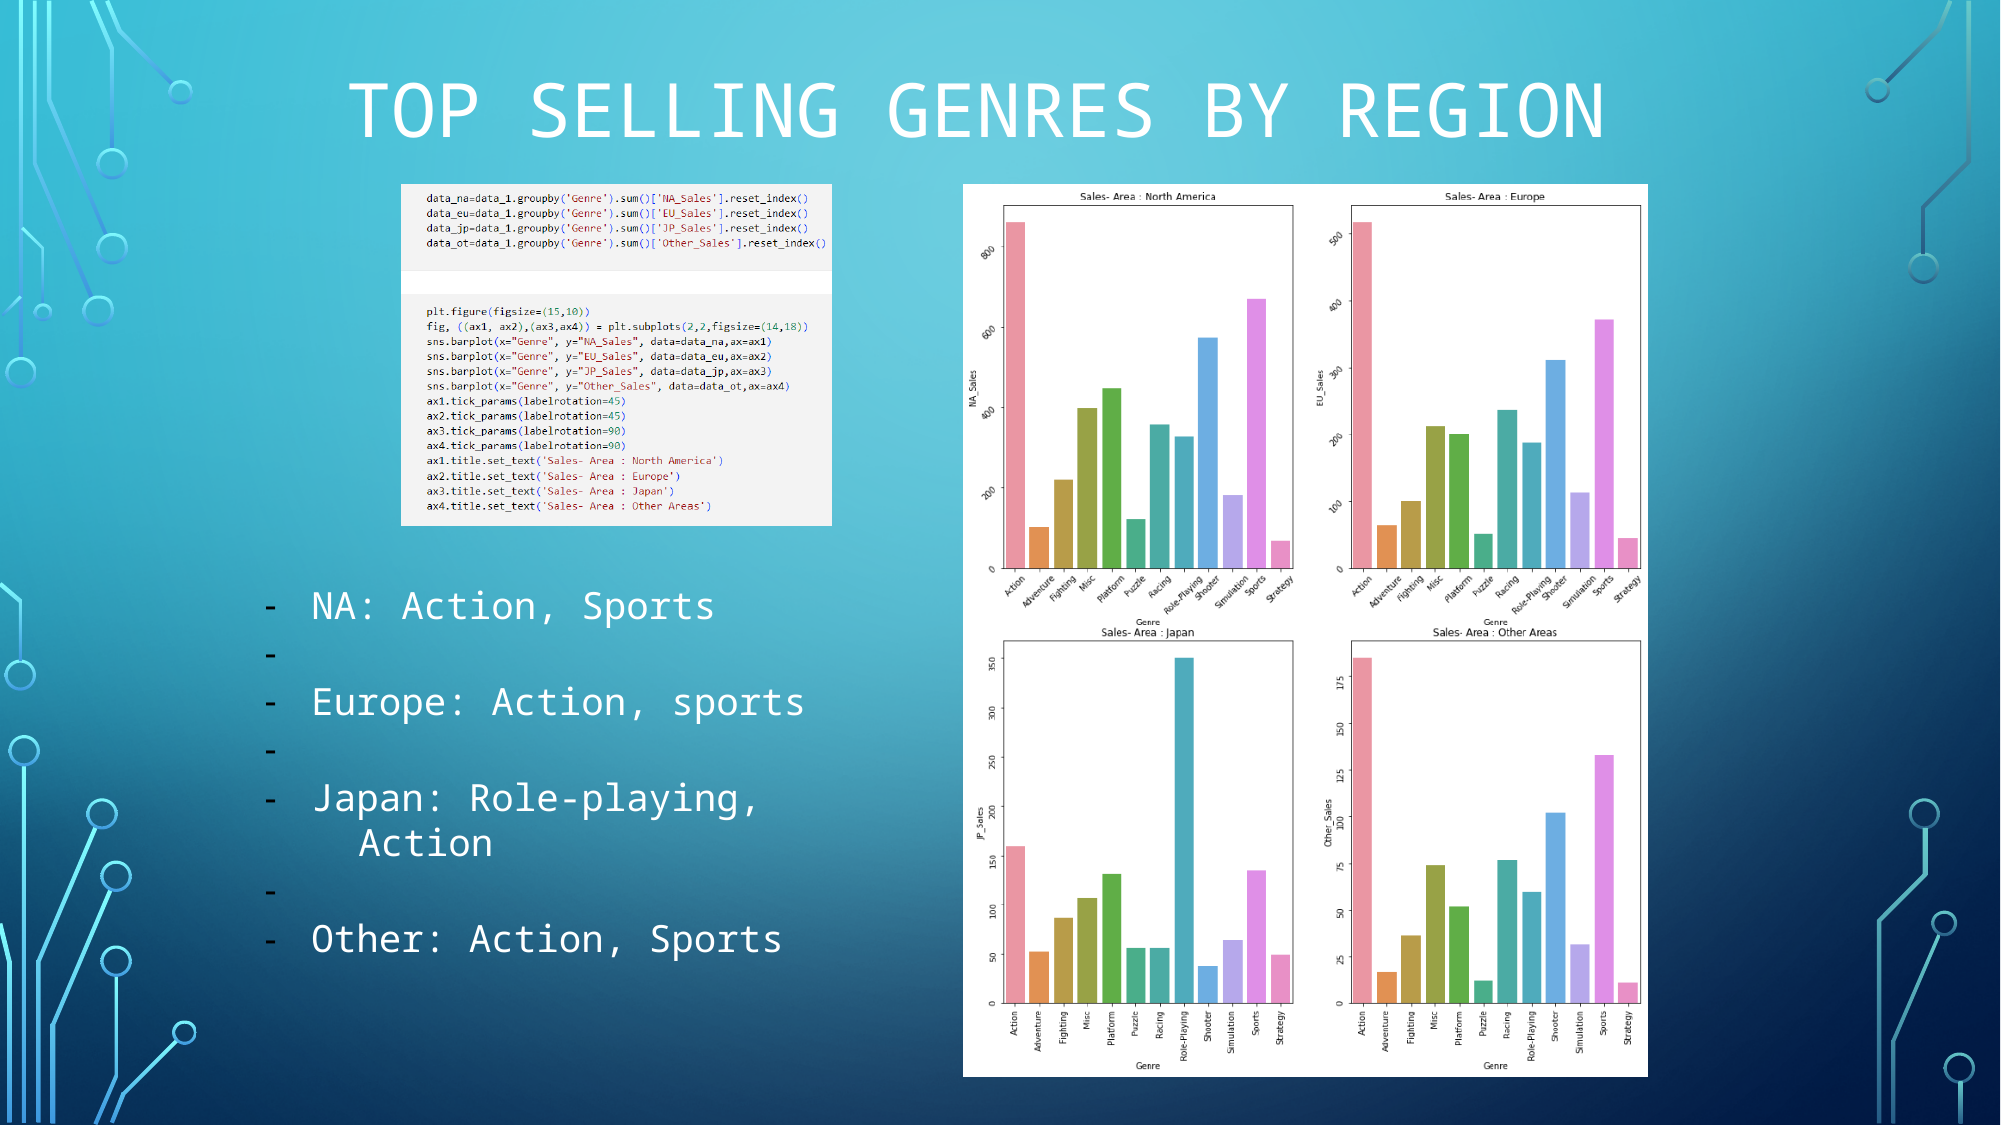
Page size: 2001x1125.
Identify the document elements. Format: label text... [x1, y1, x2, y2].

title Top Selling genres by region [331, 11, 2000, 215]
picture [963, 184, 1648, 1077]
text_box NA: Action, Sports Europe: Action, sports Japan: Role-playing, Action Other: Action, Sports [249, 574, 893, 908]
picture [401, 184, 832, 526]
